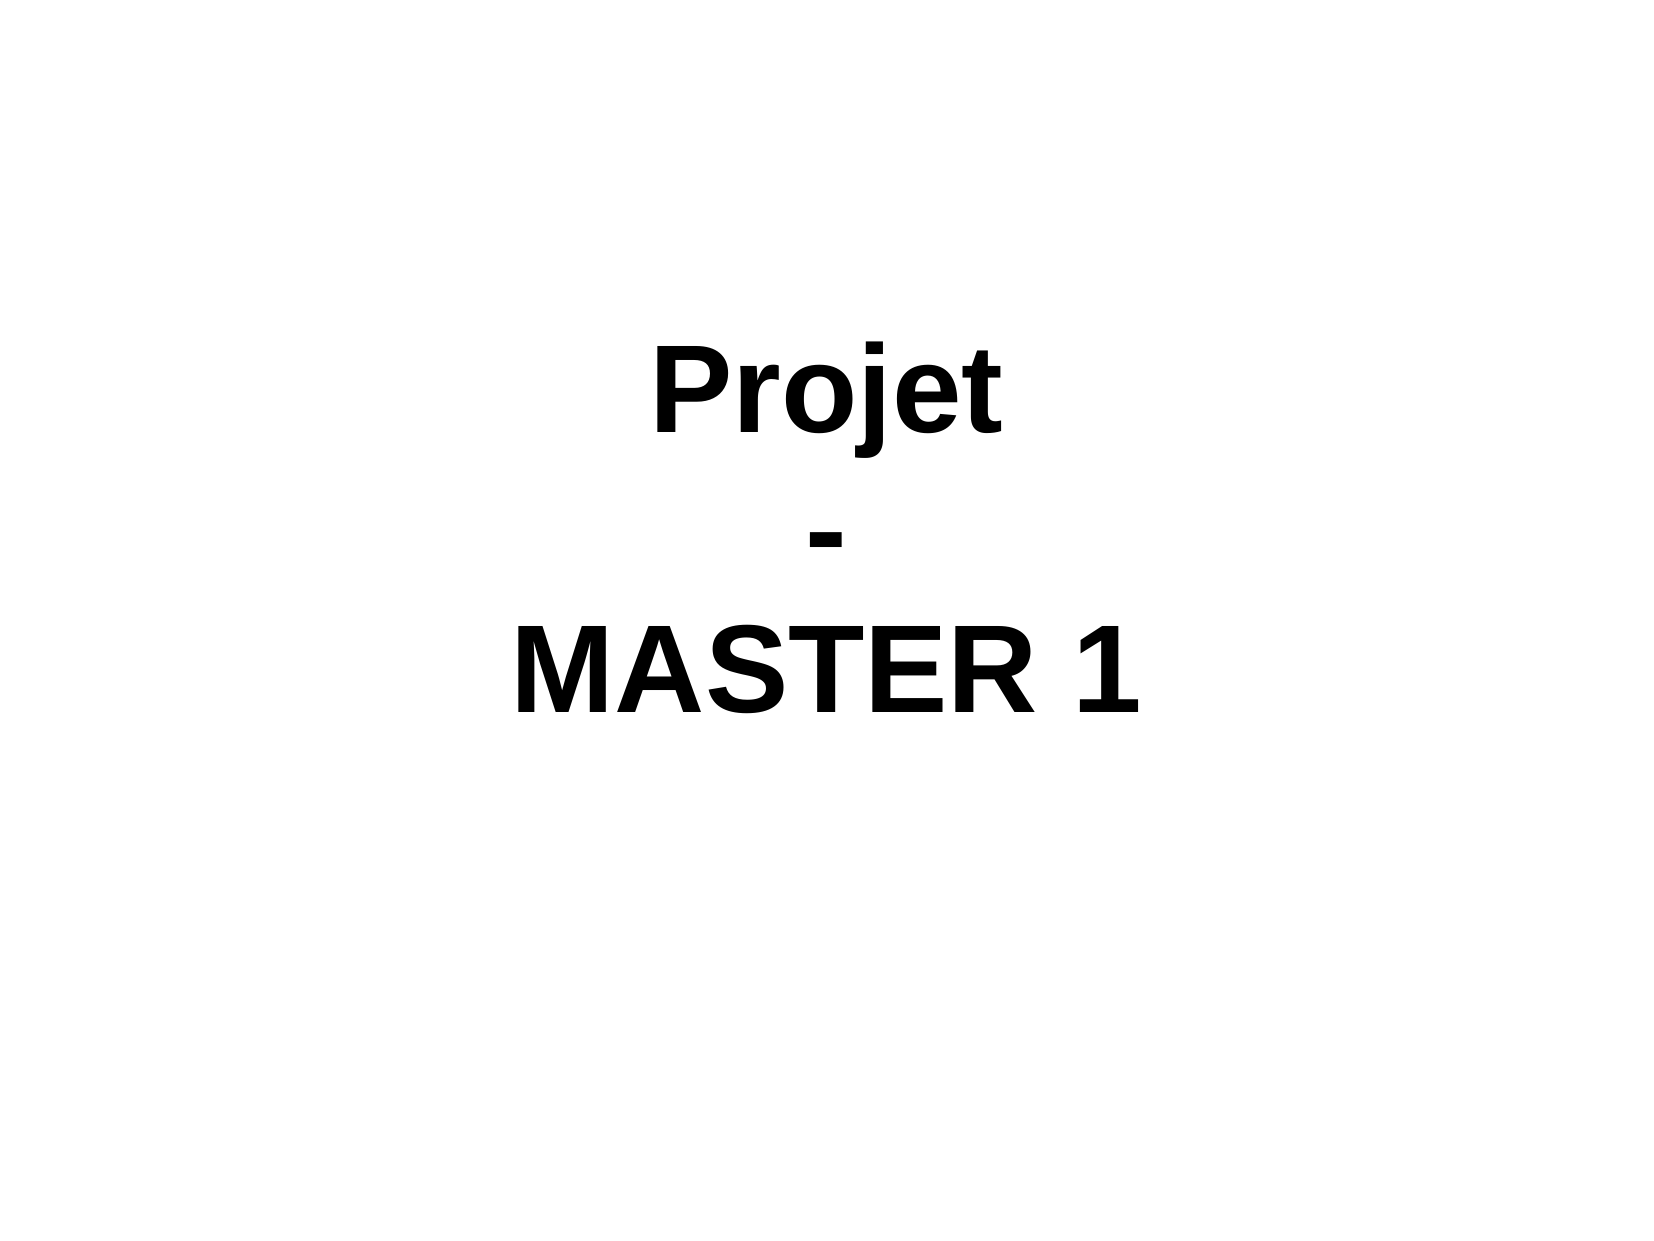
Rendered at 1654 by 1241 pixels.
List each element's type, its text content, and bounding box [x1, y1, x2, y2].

subtitle Projet - MASTER 1 [82, 49, 1571, 1010]
